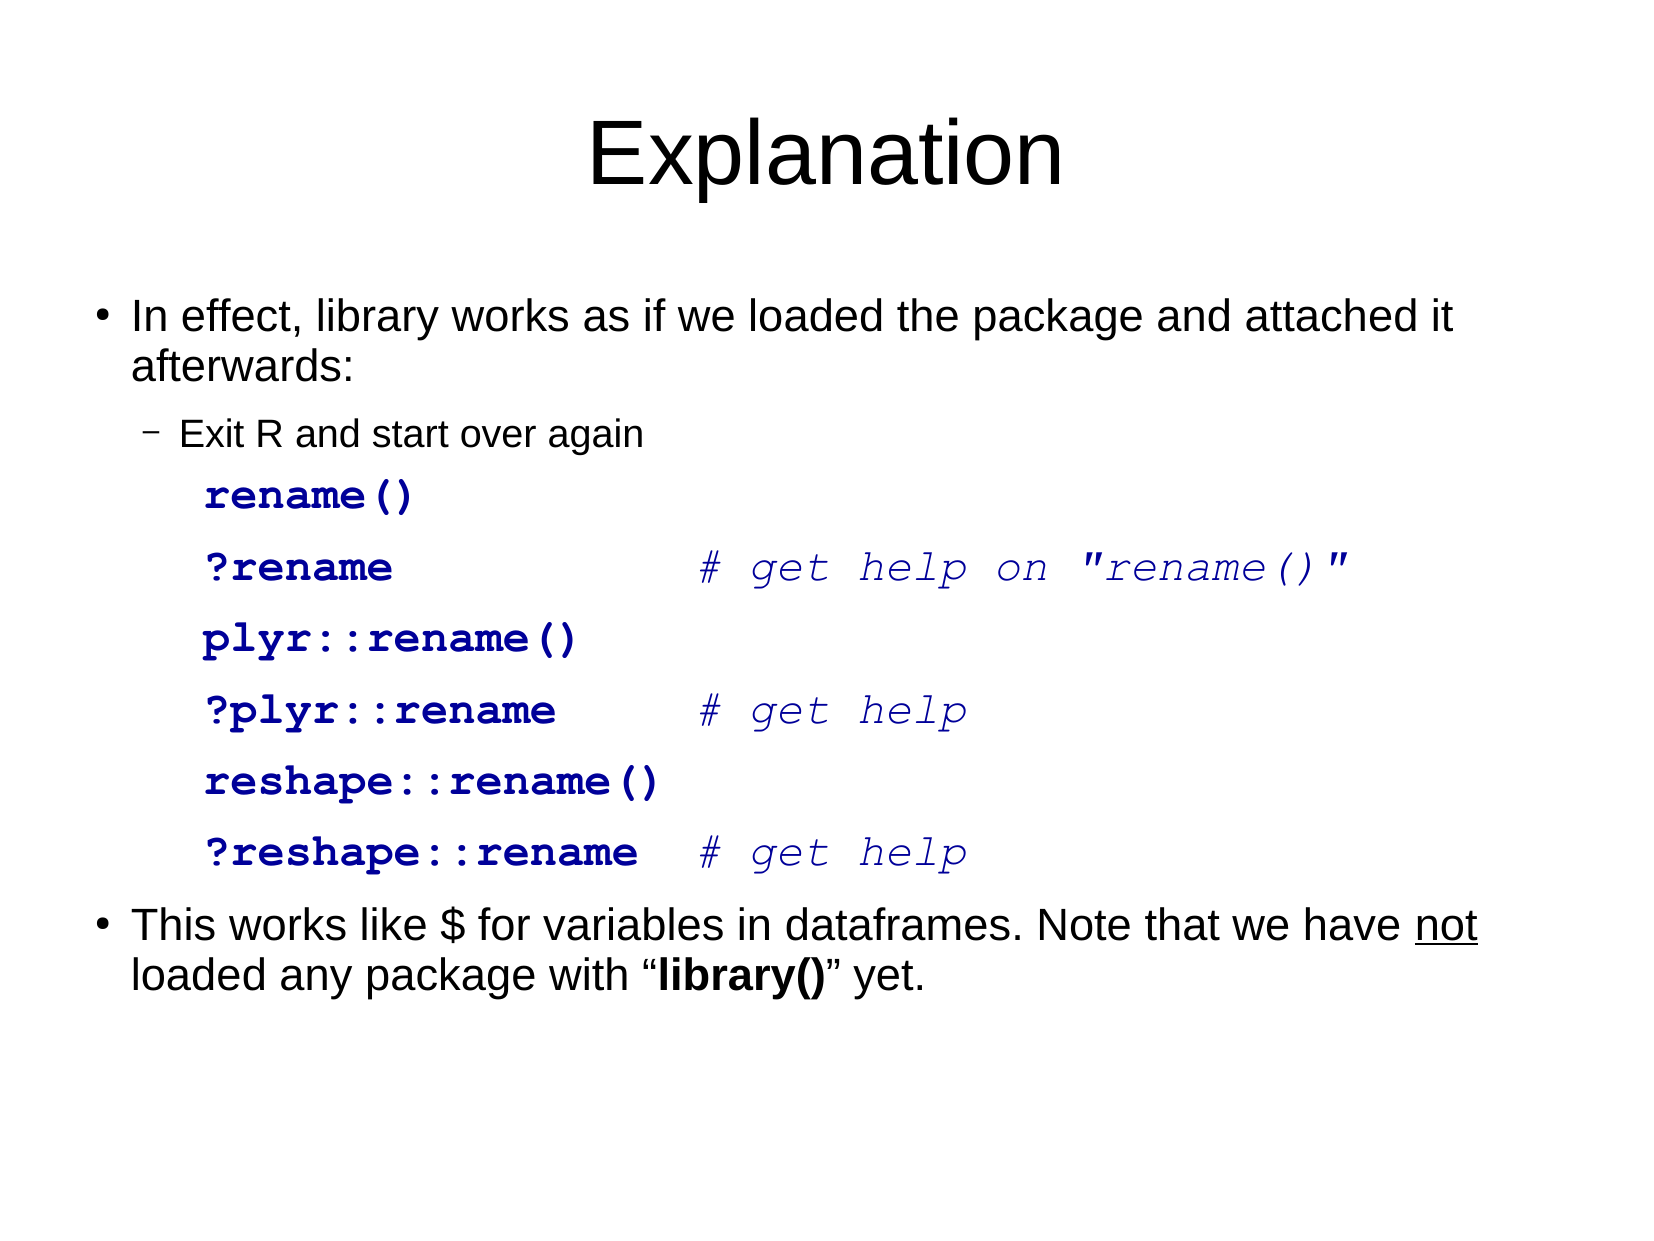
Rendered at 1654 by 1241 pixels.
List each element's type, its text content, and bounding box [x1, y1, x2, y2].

list In effect, library works as if we loaded the package and attached it afterwards: Exit R and start over again rename() ?rename # get help on "rename()" plyr::rename() ?plyr::rename # get help reshape::rename() ?reshape::rename # get help This works like $ for variables in dataframes. Note that we have not loaded any package with “library()” yet. [82, 290, 1571, 1010]
title Explanation [82, 49, 1571, 257]
